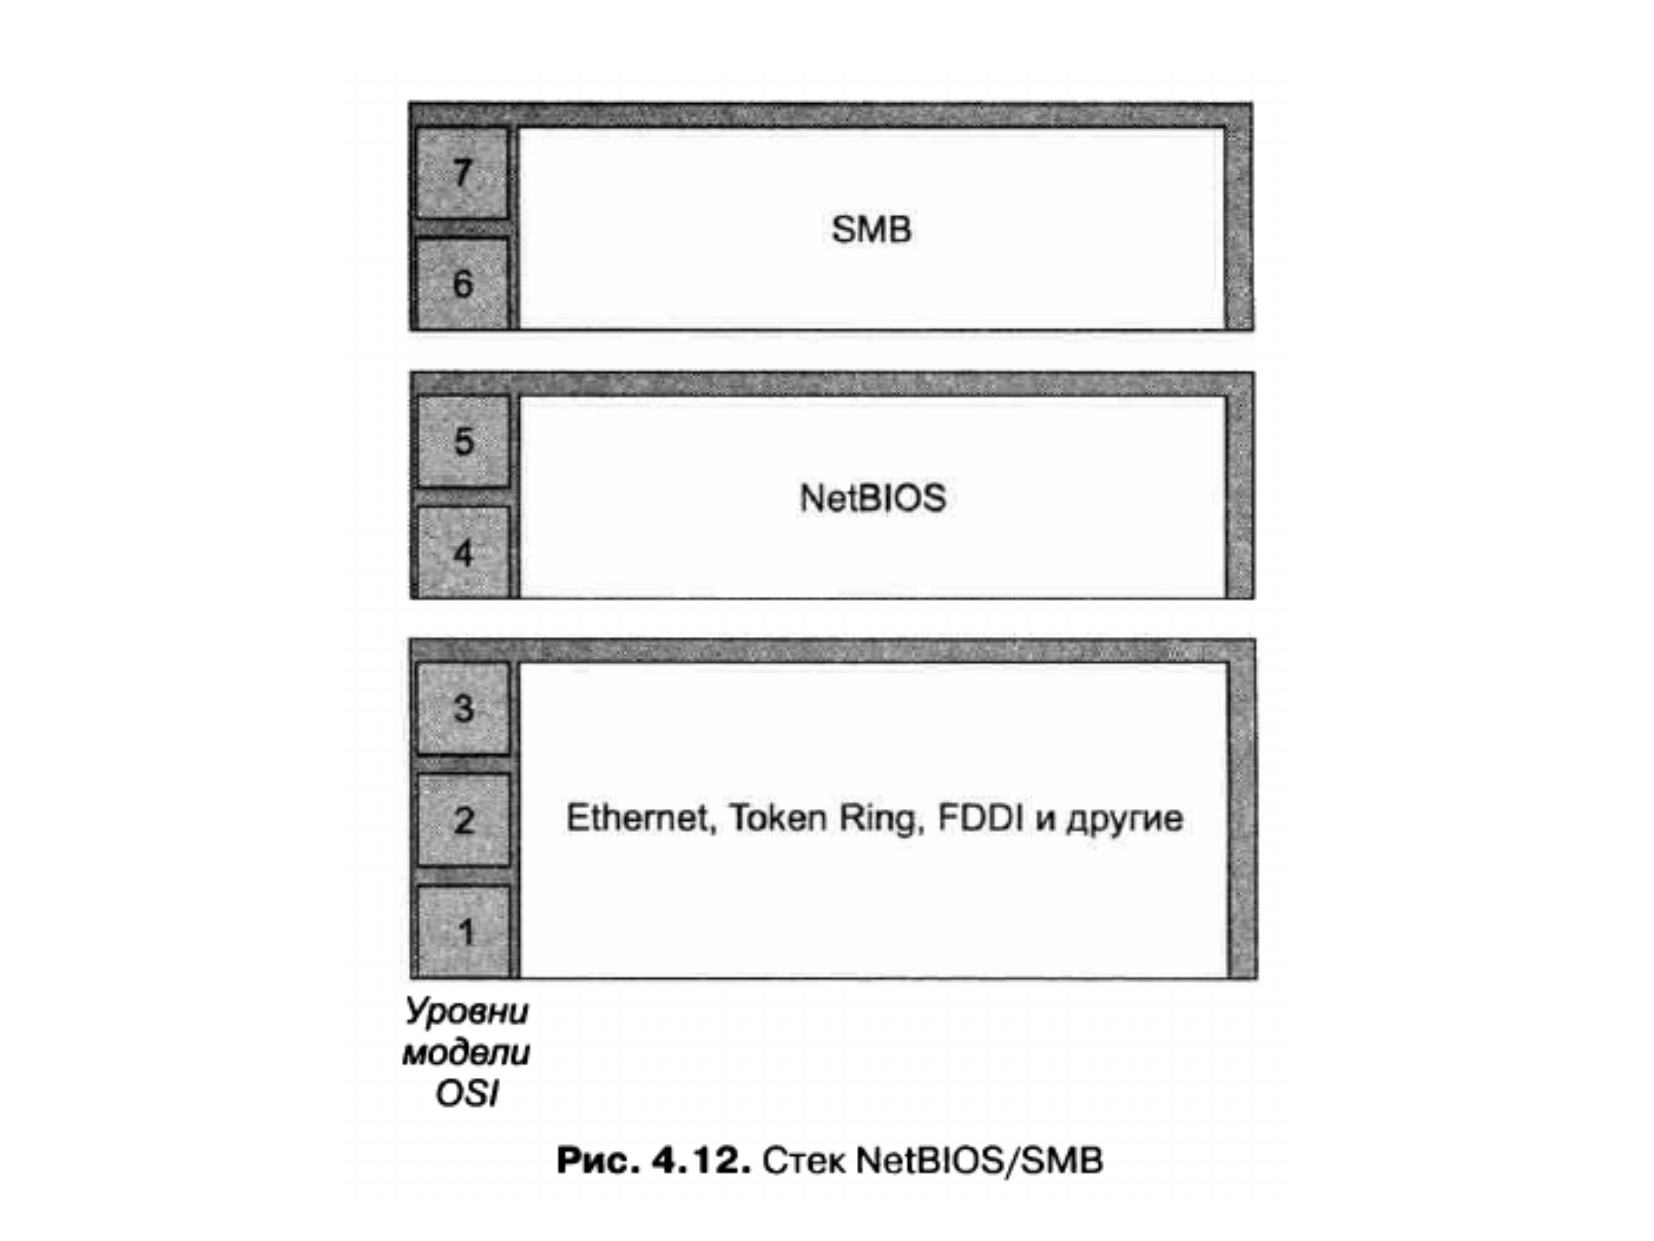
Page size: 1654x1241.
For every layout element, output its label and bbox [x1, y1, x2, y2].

picture [342, 70, 1290, 1202]
